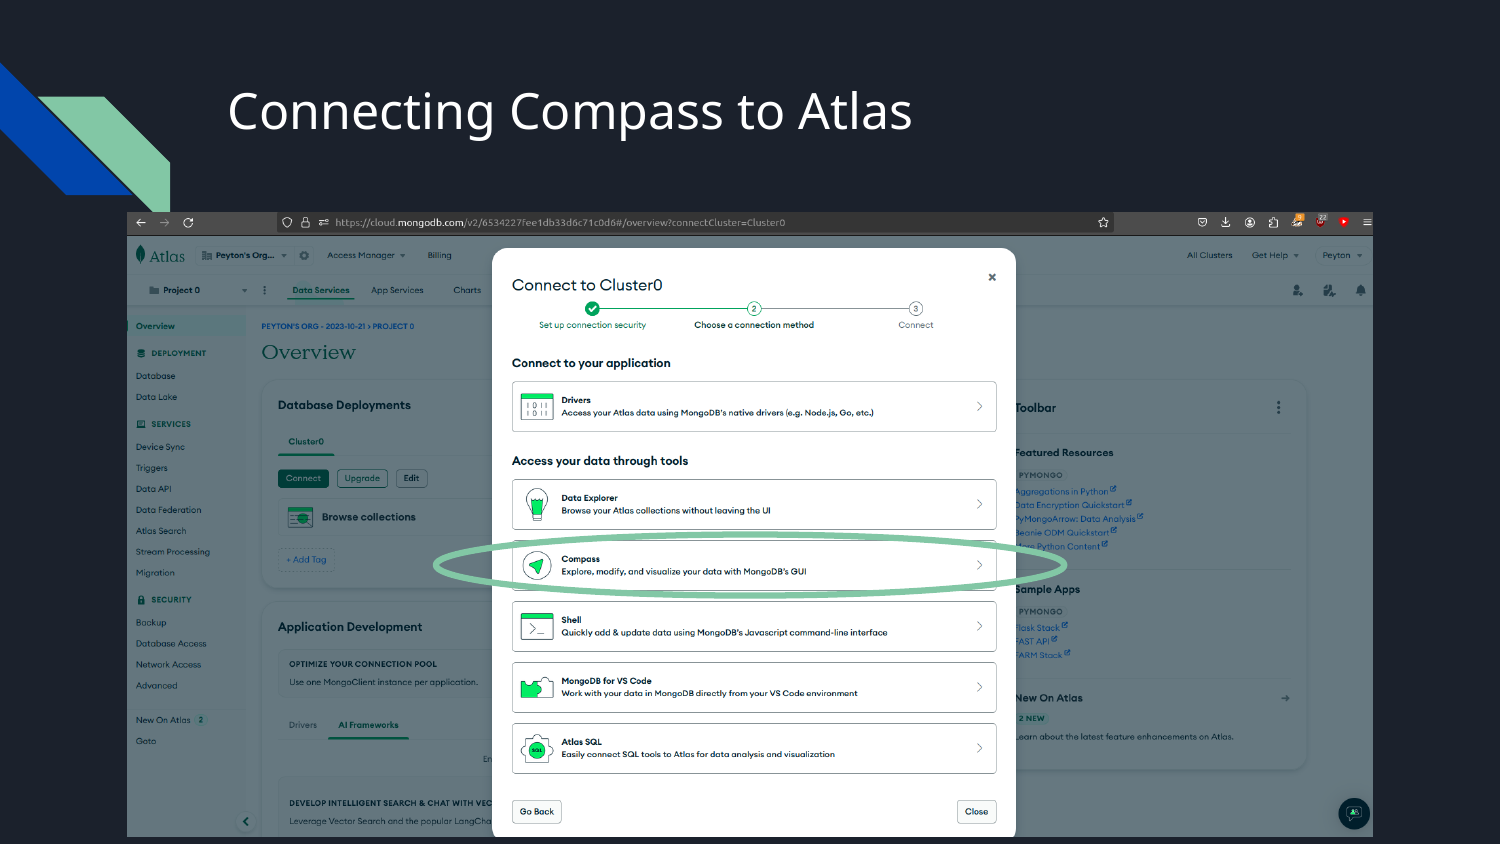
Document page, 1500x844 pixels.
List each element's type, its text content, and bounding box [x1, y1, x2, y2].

picture [127, 212, 1373, 837]
title Connecting Compass to Atlas [212, 64, 1368, 215]
